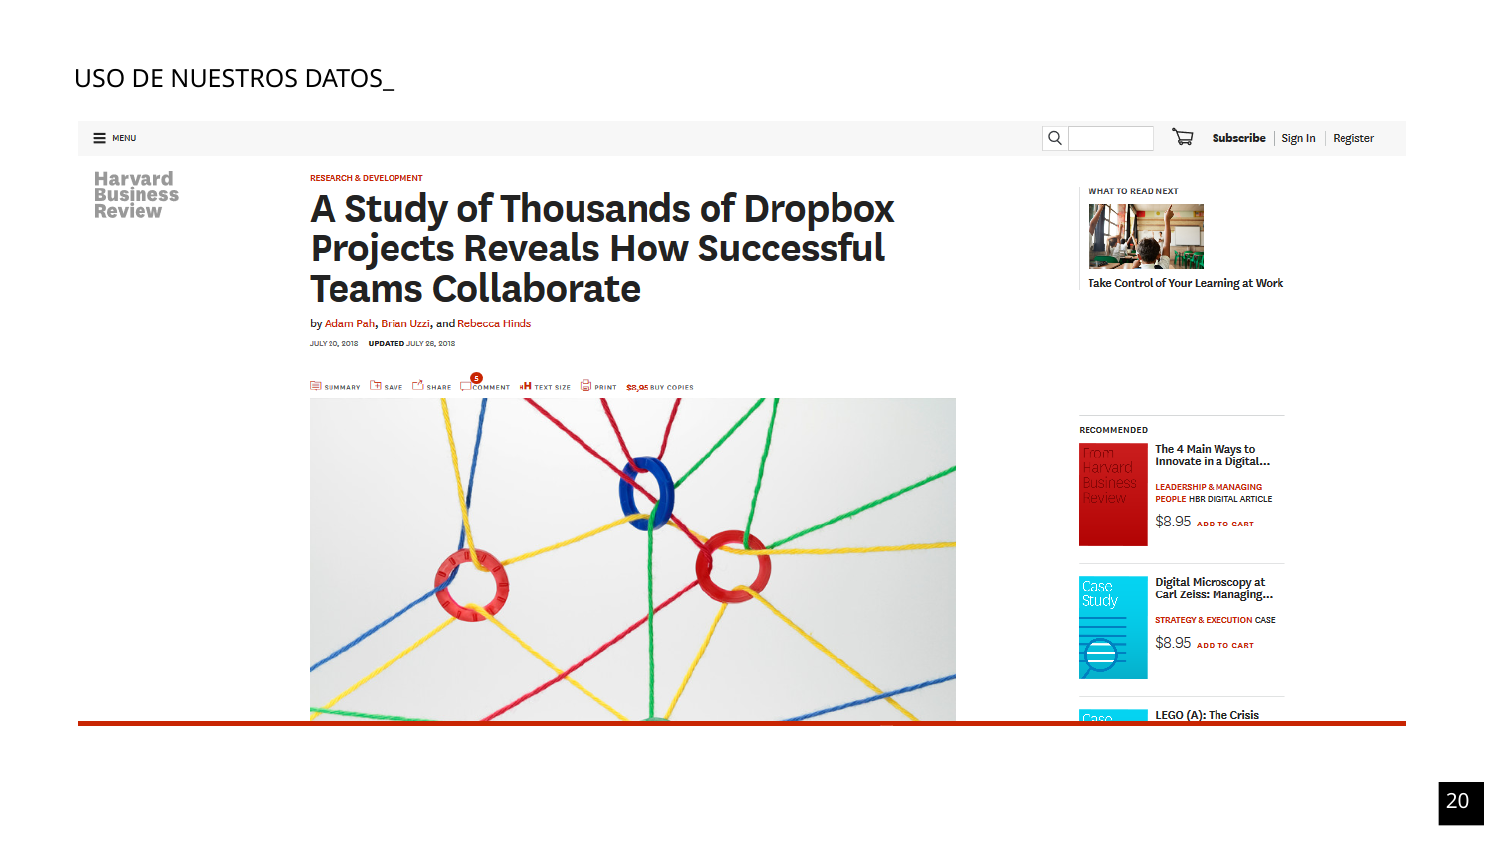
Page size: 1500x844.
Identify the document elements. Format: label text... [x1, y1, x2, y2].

text_box <number> [1394, 769, 1484, 834]
text_box USO DE NUESTROS DATOS_ [59, 47, 465, 99]
picture [78, 121, 1406, 726]
